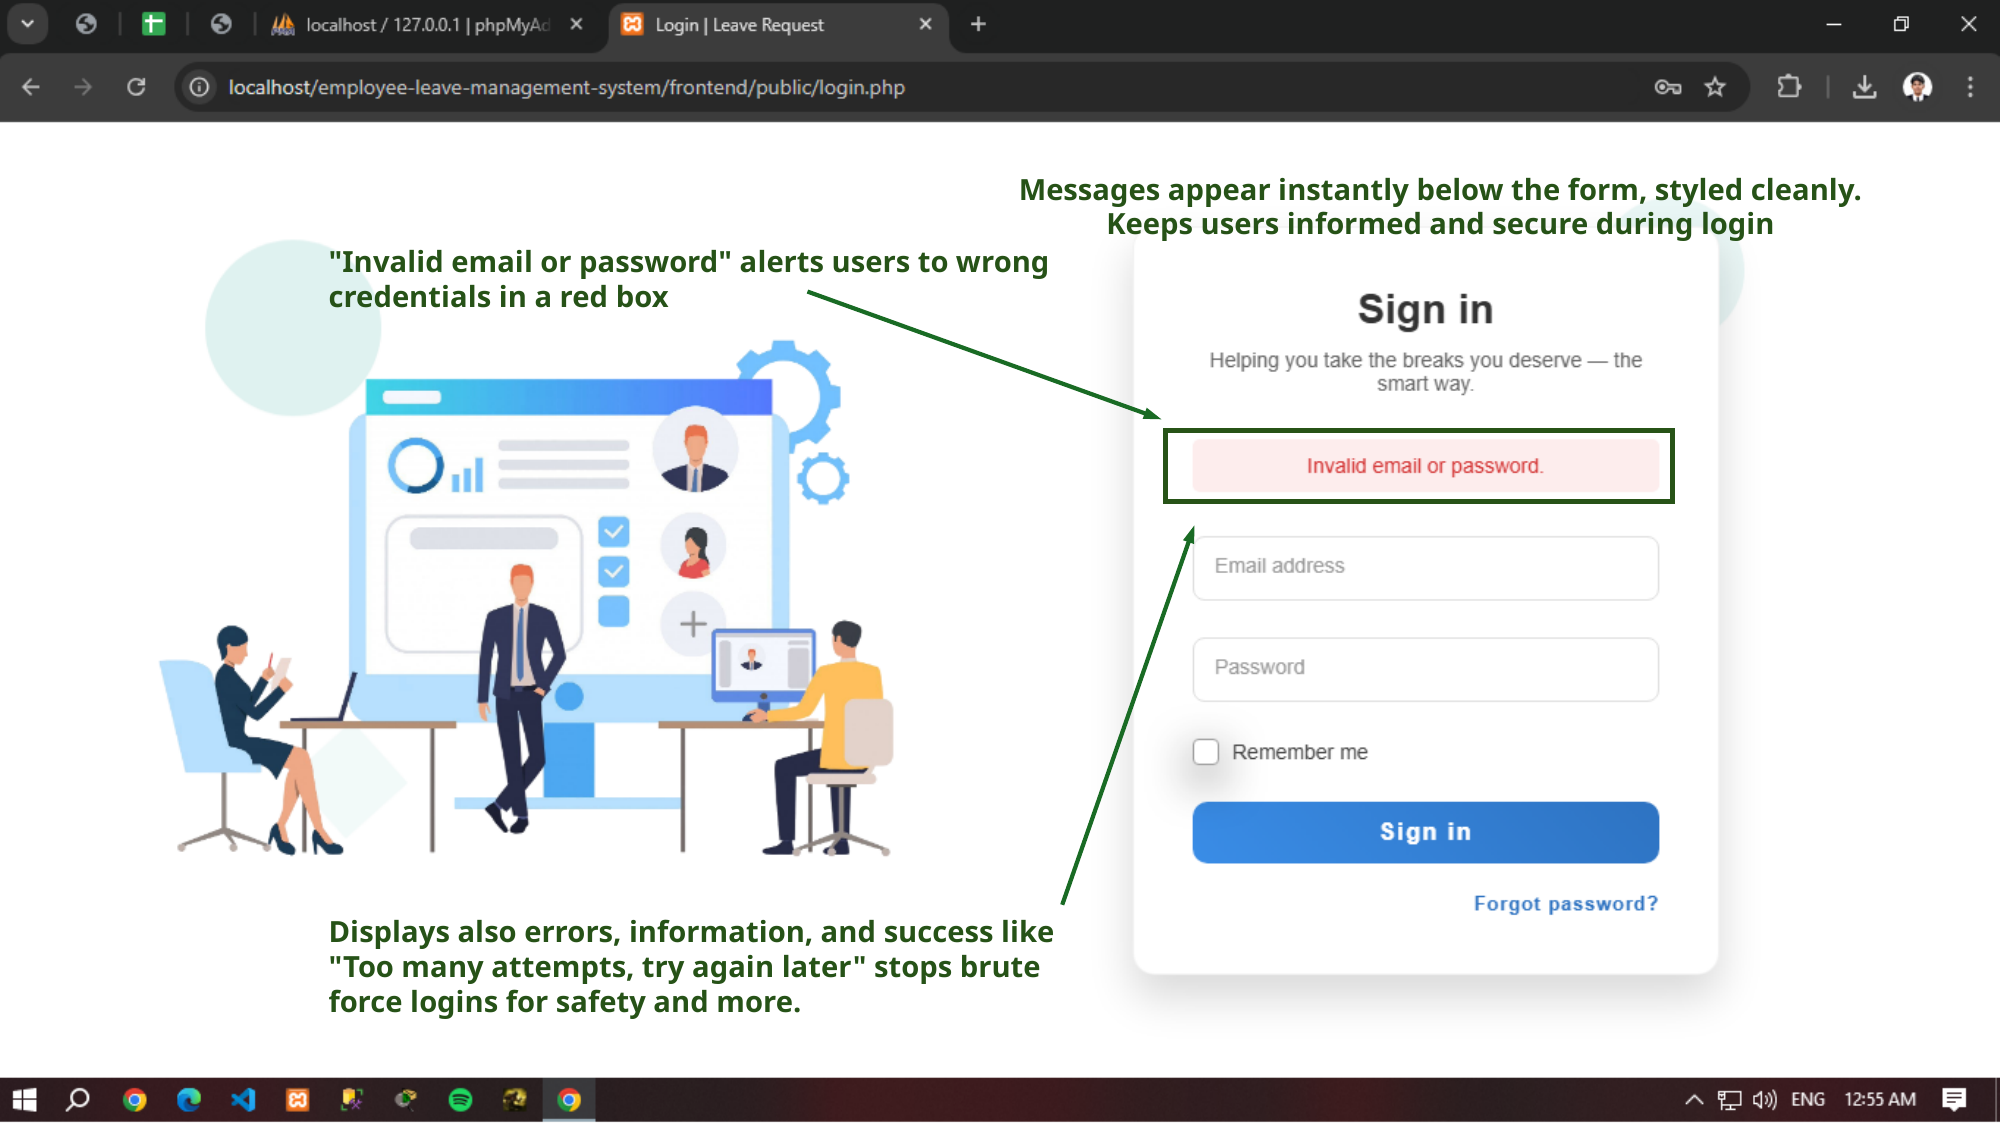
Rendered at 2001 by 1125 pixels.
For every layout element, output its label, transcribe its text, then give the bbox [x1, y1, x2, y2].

text_box "Invalid email or password" alerts users to wrong credentials in a red box [313, 236, 1111, 323]
text_box Displays also errors, information, and success like "Too many attempts, try again later" stops brute force logins for safety and more. [313, 906, 1111, 1028]
picture [0, 0, 2000, 1125]
text_box Messages appear instantly below the form, styled cleanly. Keeps users informed and secure during login [999, 163, 1882, 250]
